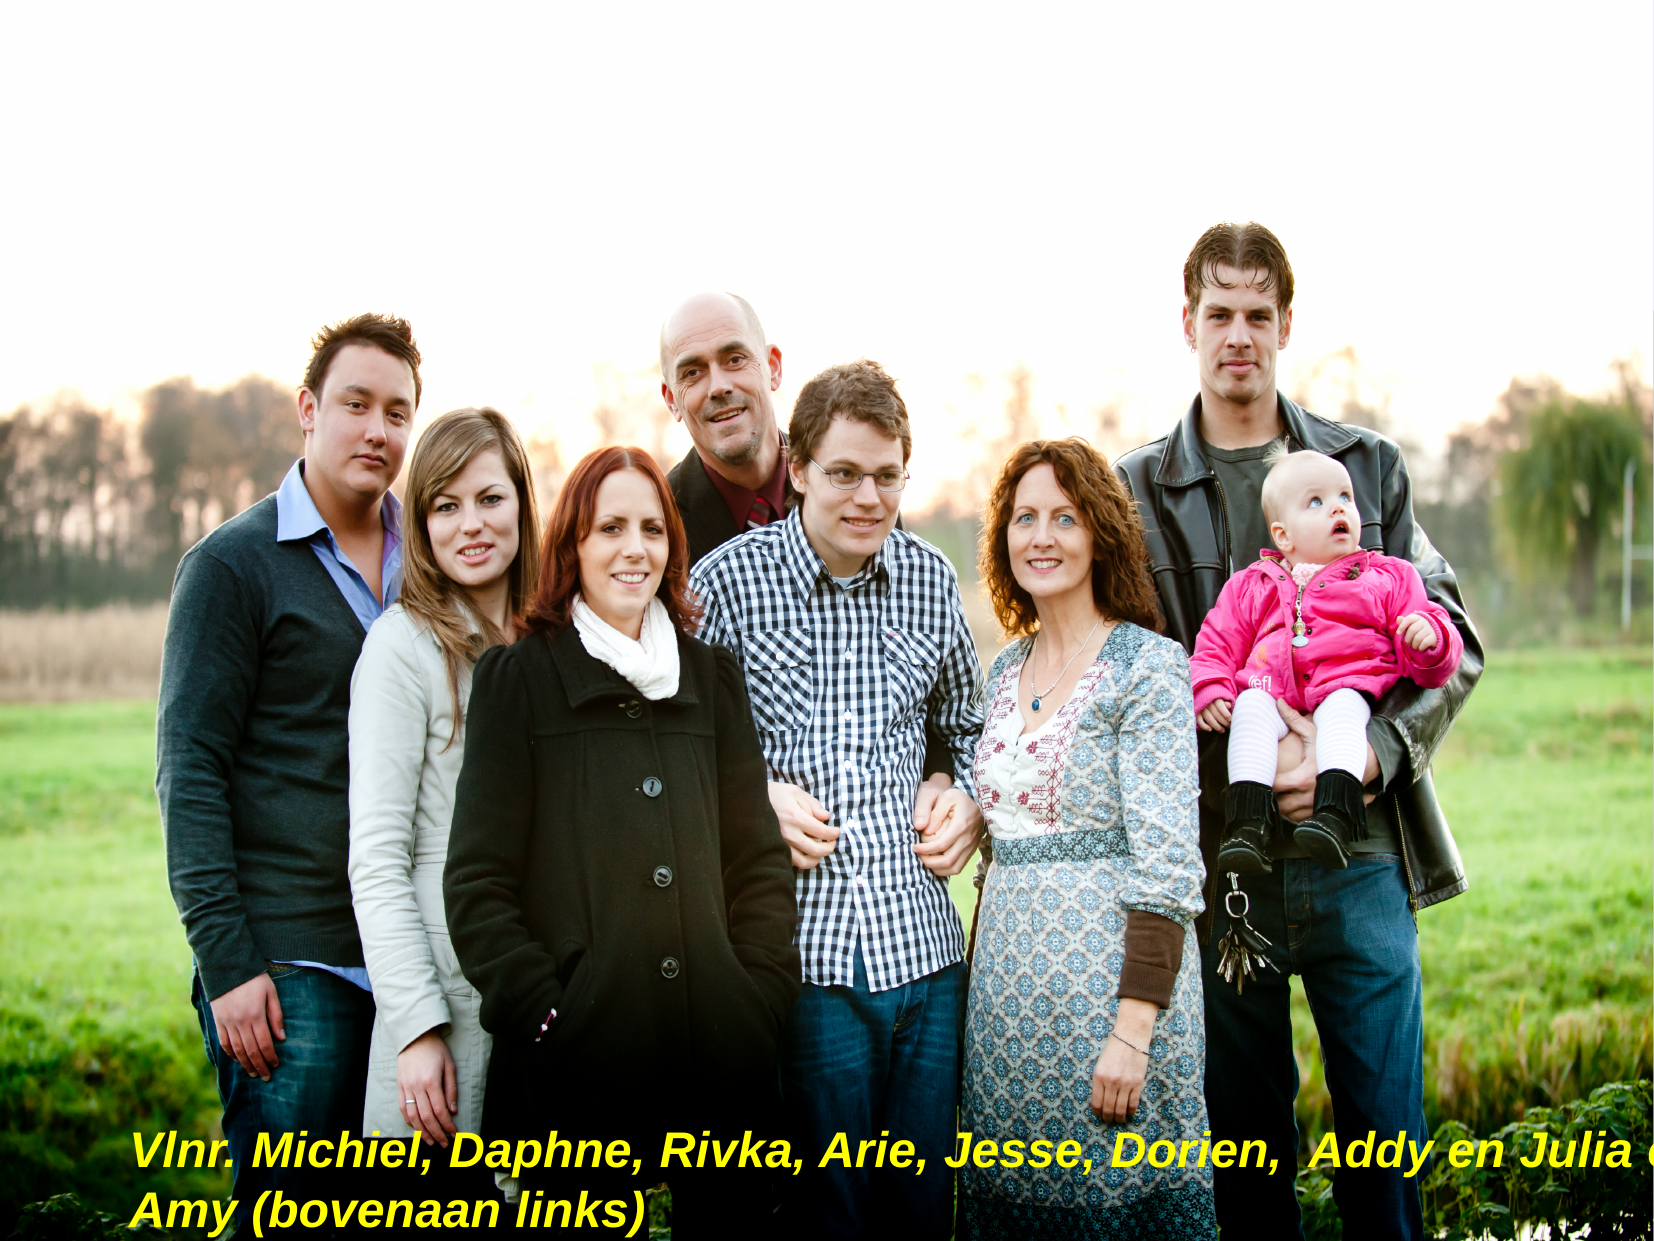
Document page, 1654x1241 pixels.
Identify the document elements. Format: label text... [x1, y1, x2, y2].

text_box Vlnr. Michiel, Daphne, Rivka, Arie, Jesse, Dorien, Addy en Julia en Amy (bovenaan links) [114, 1110, 1545, 1182]
picture [0, 0, 1654, 1241]
